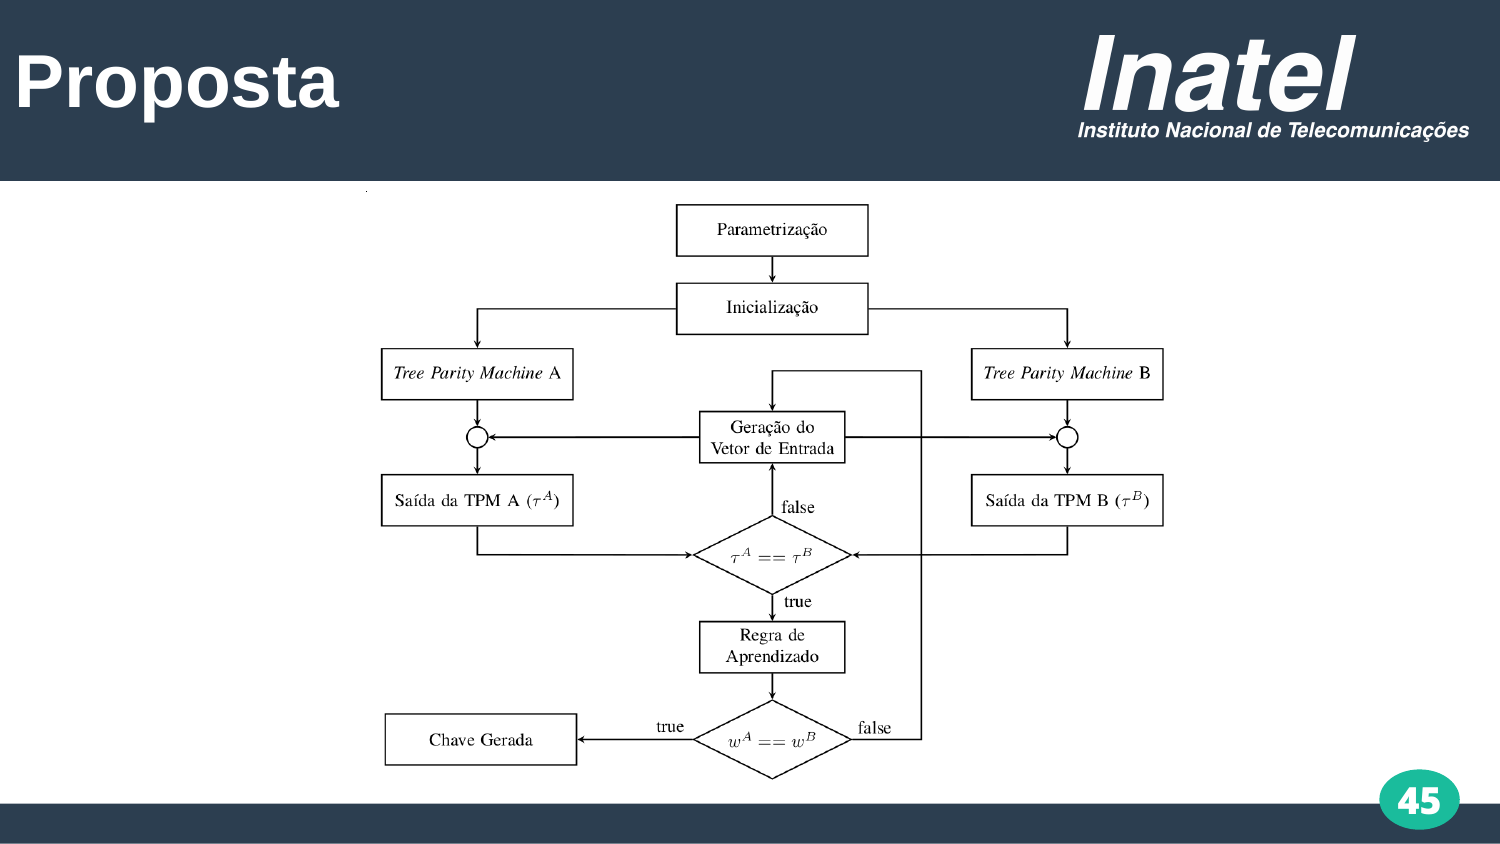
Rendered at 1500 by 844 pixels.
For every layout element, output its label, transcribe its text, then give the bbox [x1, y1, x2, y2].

text_box Proposta [0, 27, 1063, 136]
picture [366, 191, 1183, 786]
picture [1078, 35, 1469, 142]
